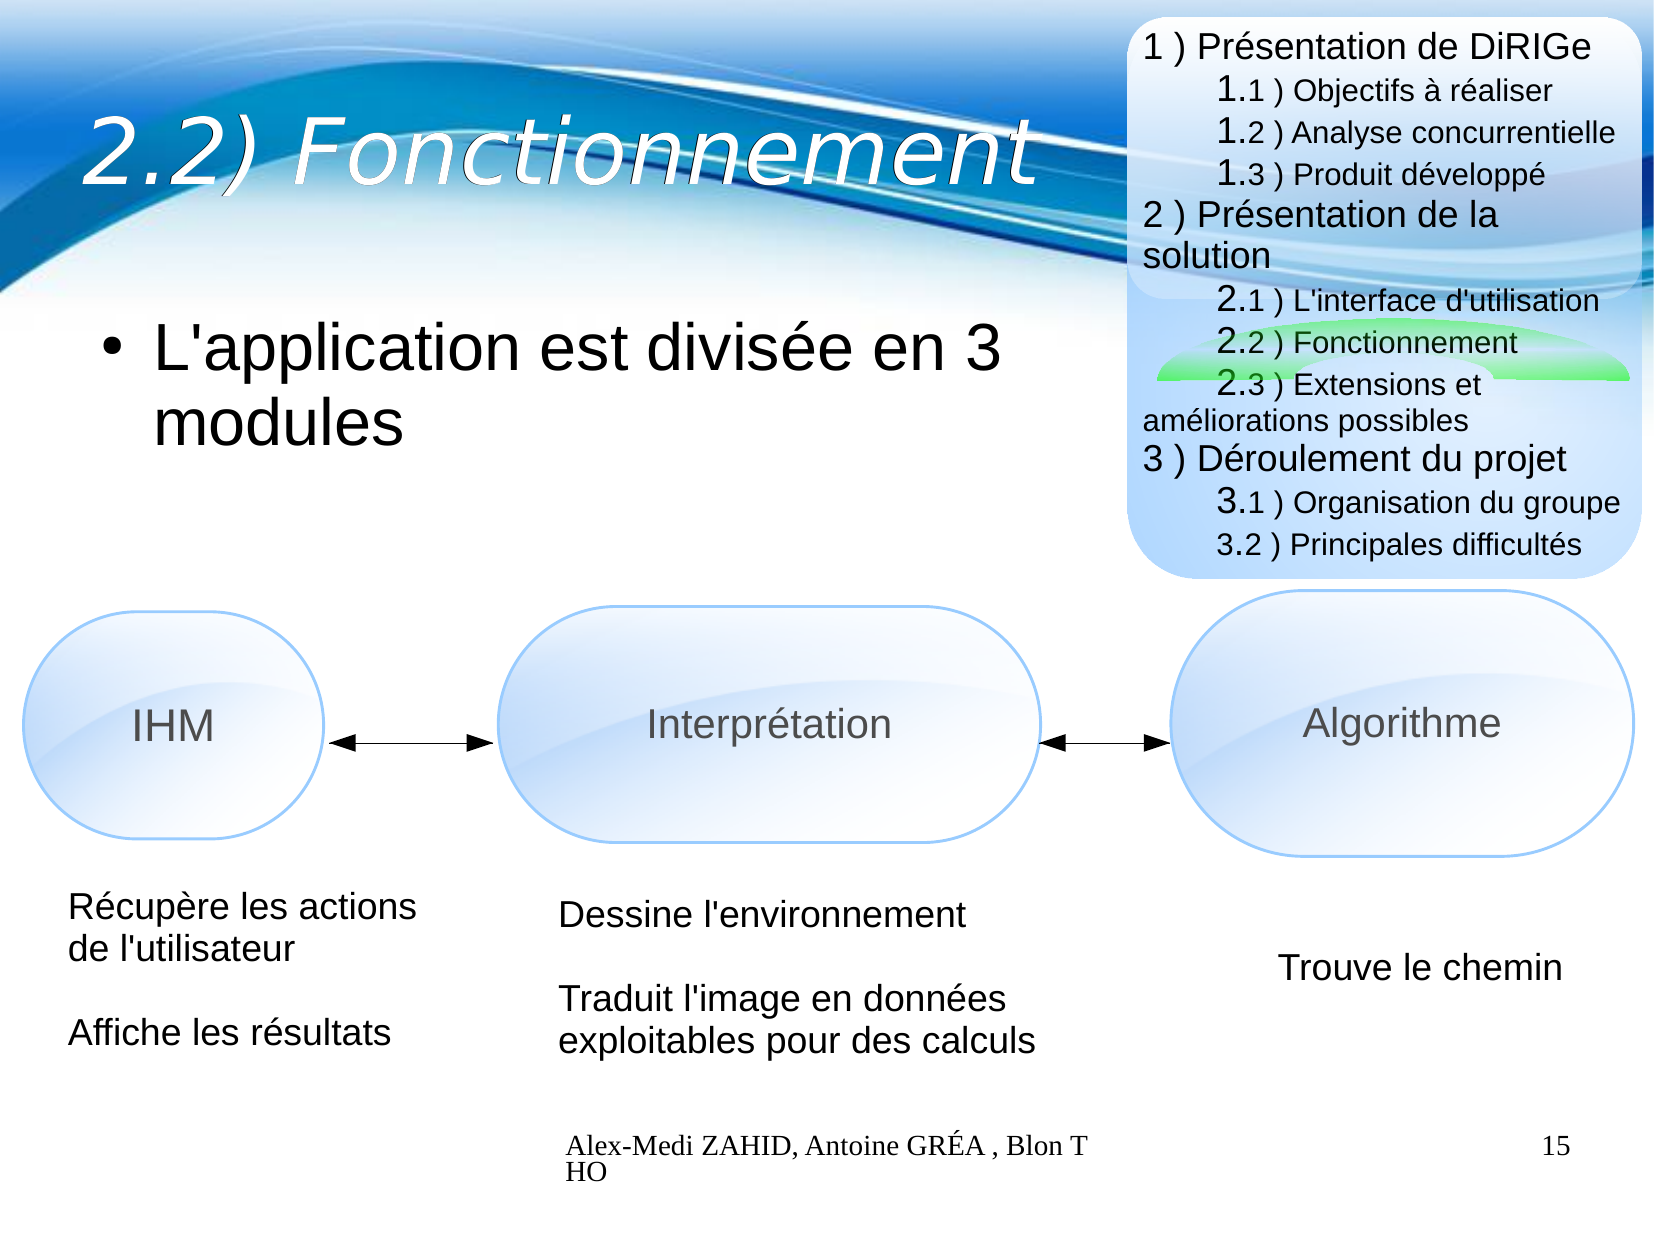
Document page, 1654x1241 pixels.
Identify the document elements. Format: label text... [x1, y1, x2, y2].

title 2.2) Fonctionnement [82, 49, 1152, 257]
text_box IHM [1435, 353, 1572, 357]
text_box Algorithme [1170, 590, 1634, 857]
text_box Algorithme [1430, 356, 1547, 441]
text_box Récupère les actions de l'utilisateur Affiche les résultats [53, 878, 443, 1062]
text_box Dessine l'environnement Traduit l'image en données exploitables pour des calculs [543, 886, 1211, 1069]
text_box [1249, 373, 1262, 380]
text_box [1249, 331, 1262, 338]
text_box [1273, 330, 1280, 338]
text_box [1509, 333, 1517, 338]
text_box IHM [23, 611, 324, 839]
text_box Interprétation [498, 606, 1041, 843]
text_box [1273, 372, 1280, 379]
list L'application est divisée en 3 modules [82, 310, 1123, 1093]
text_box Algorithme [1418, 344, 1565, 355]
text_box [1151, 194, 1630, 282]
text_box [1218, 369, 1235, 380]
text_box [1296, 331, 1311, 338]
picture [0, 0, 1654, 1241]
text_box Trouve le chemin [1262, 938, 1589, 996]
